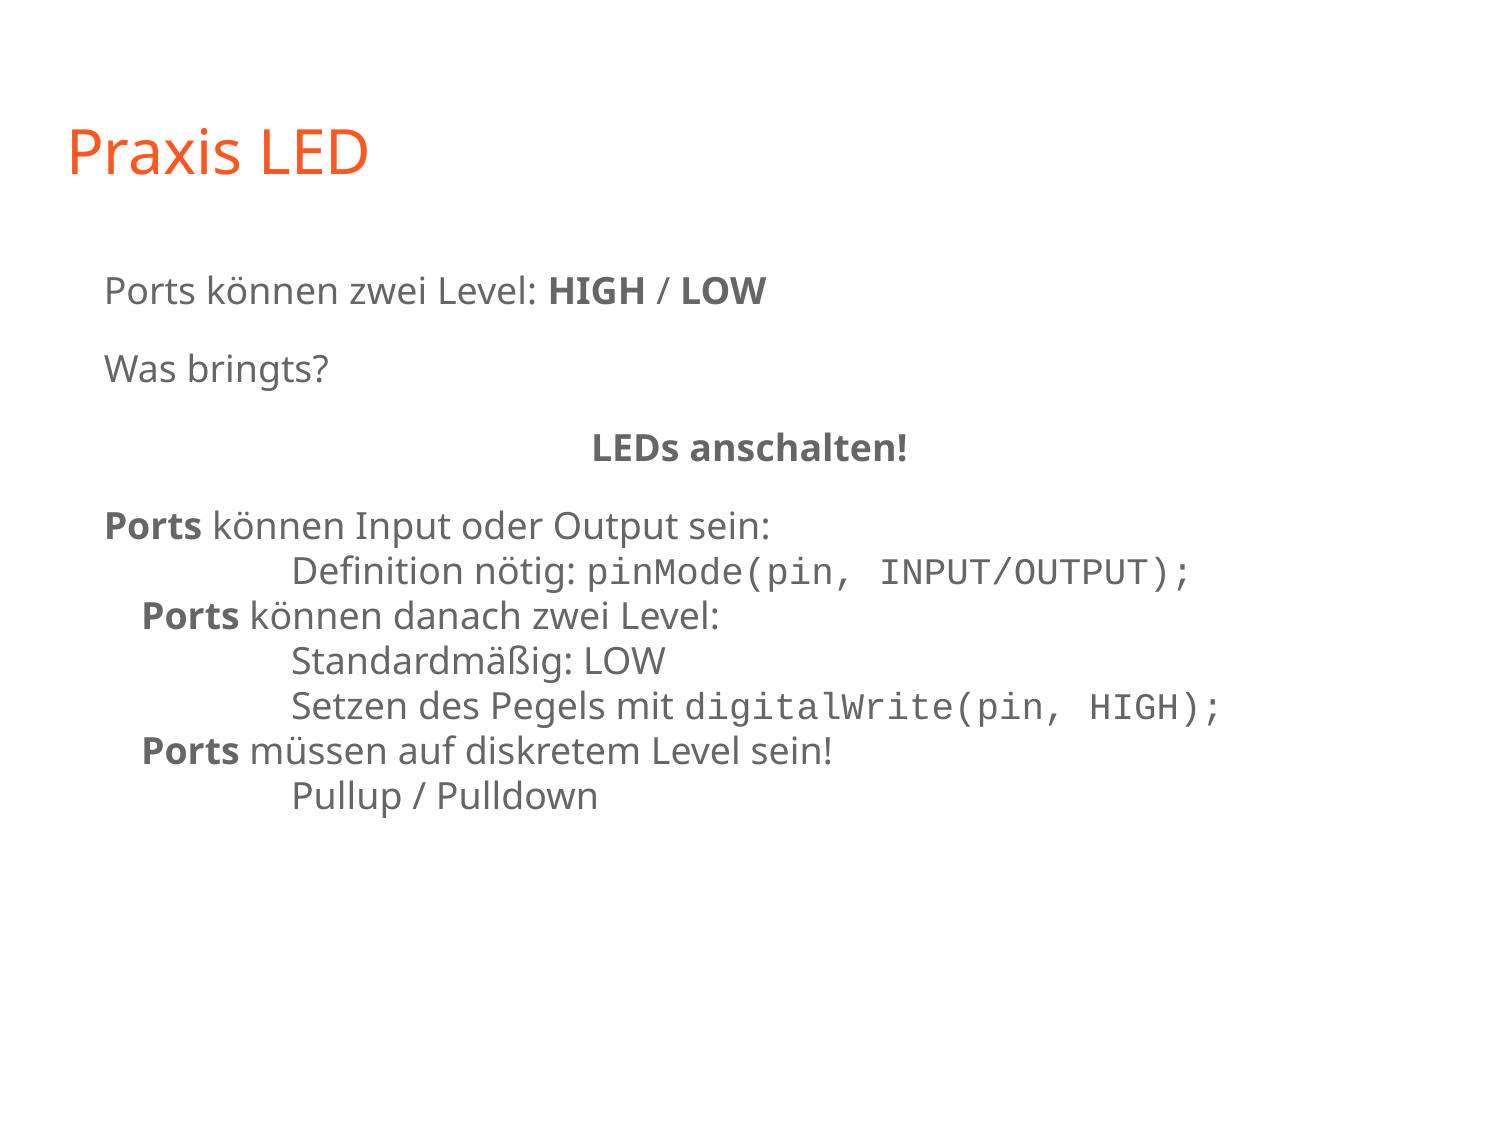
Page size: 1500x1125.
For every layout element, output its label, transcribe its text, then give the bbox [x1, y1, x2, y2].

title Praxis LED [51, 97, 1449, 223]
list Ports können zwei Level: HIGH / LOW Was bringts? LEDs anschalten! Ports können Input oder Output sein: Definition nötig: pinMode(pin, INPUT/OUTPUT); Ports können danach zwei Level: Standardmäßig: LOW Setzen des Pegels mit digitalWrite(pin, HIGH); Ports müssen auf diskretem Level sein! Pullup / Pulldown [51, 252, 1449, 1000]
